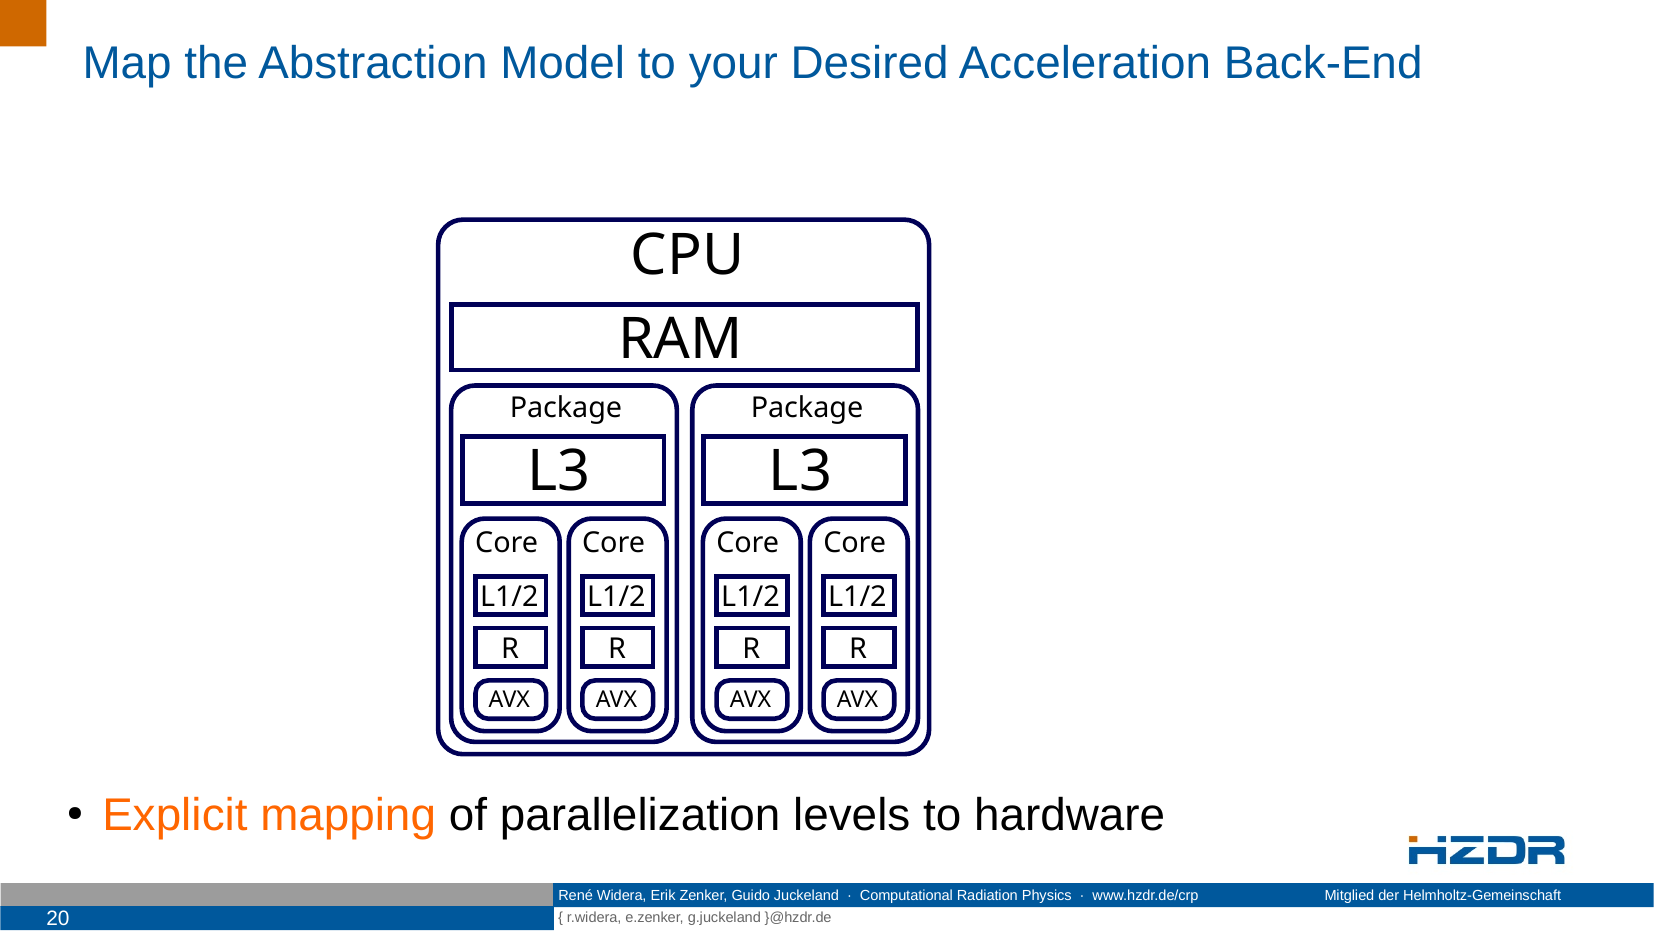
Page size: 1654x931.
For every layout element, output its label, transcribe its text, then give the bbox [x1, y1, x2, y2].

picture [1396, 819, 1582, 881]
picture [1017, 886, 1249, 894]
picture [435, 217, 1218, 757]
text_box [25, 766, 1396, 883]
text_box Explicit mapping of parallelization levels to hardware [52, 781, 1342, 886]
title Map the Abstraction Model to your Desired Acceleration Back-End [82, 36, 1571, 143]
